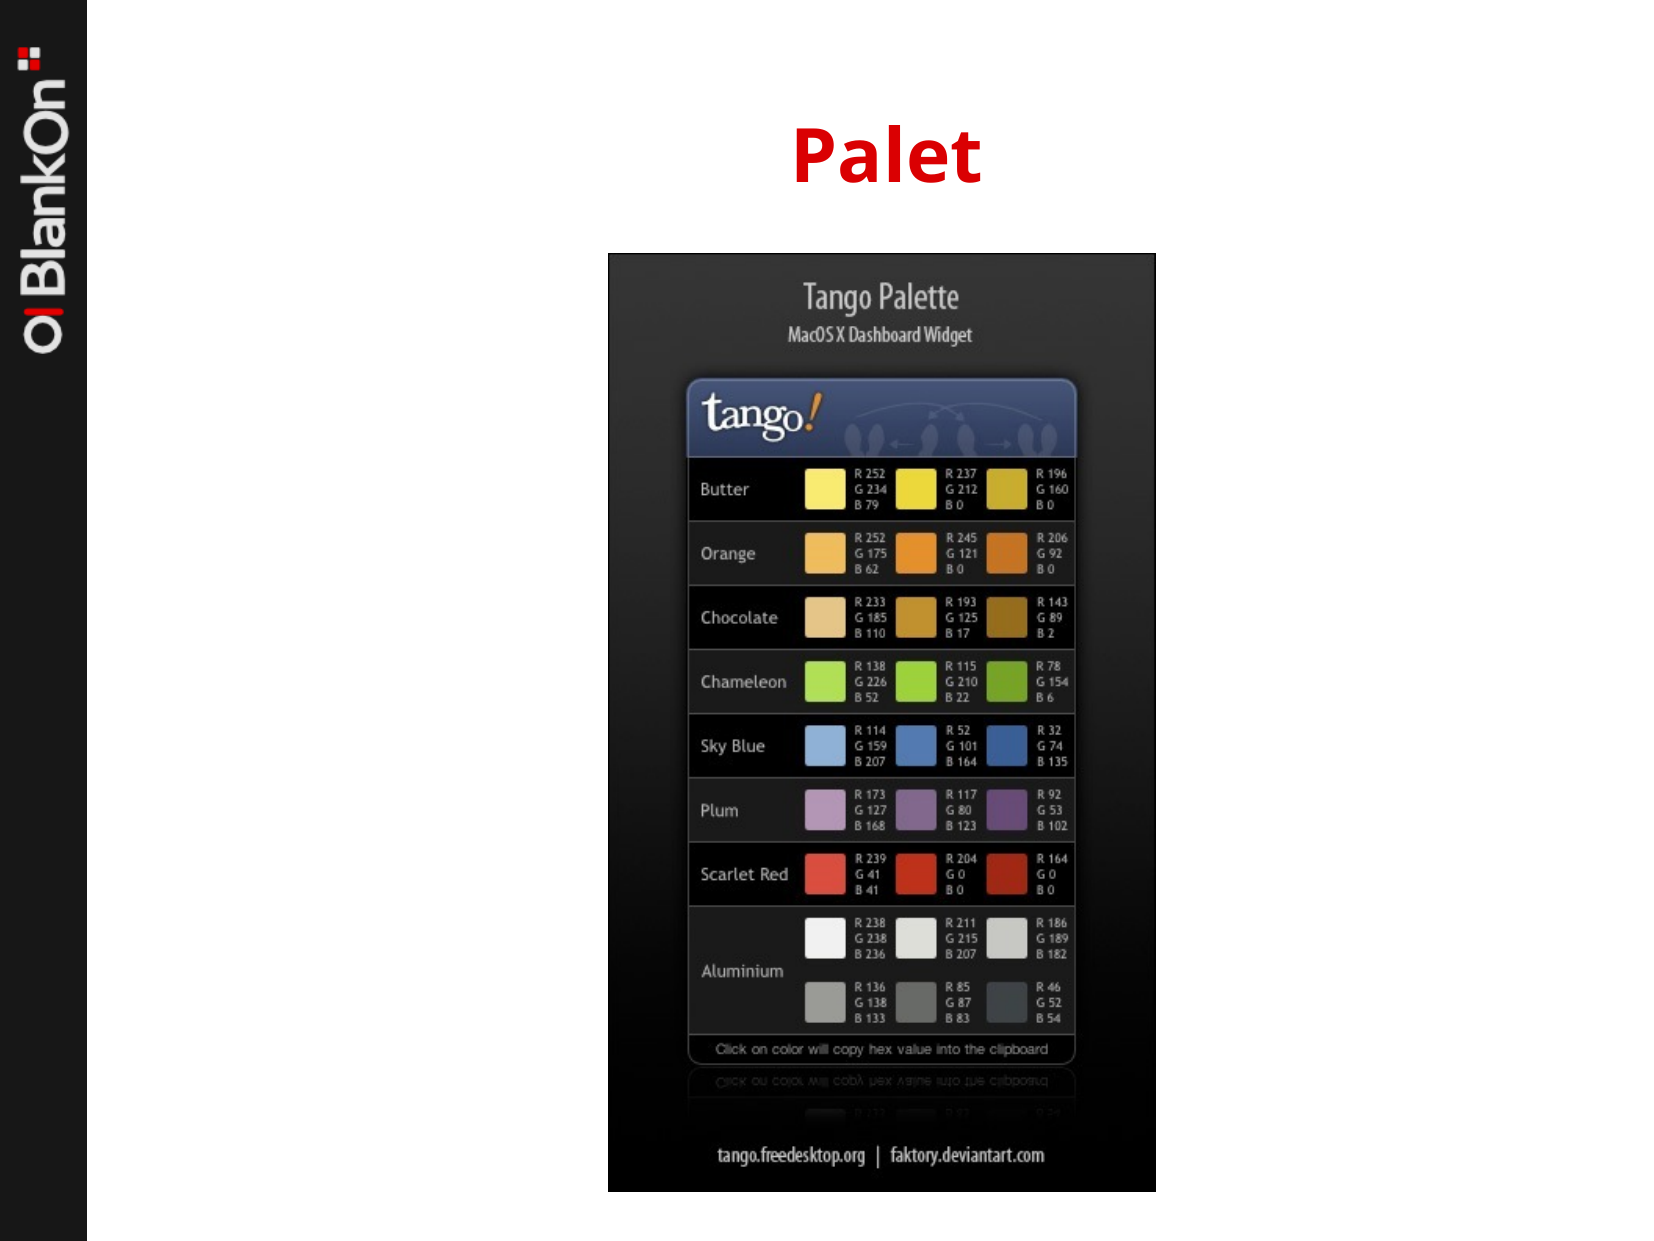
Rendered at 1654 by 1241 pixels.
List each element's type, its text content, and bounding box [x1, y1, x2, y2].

picture [608, 253, 1156, 1192]
picture [0, 0, 87, 1241]
title Palet [124, 49, 1613, 257]
